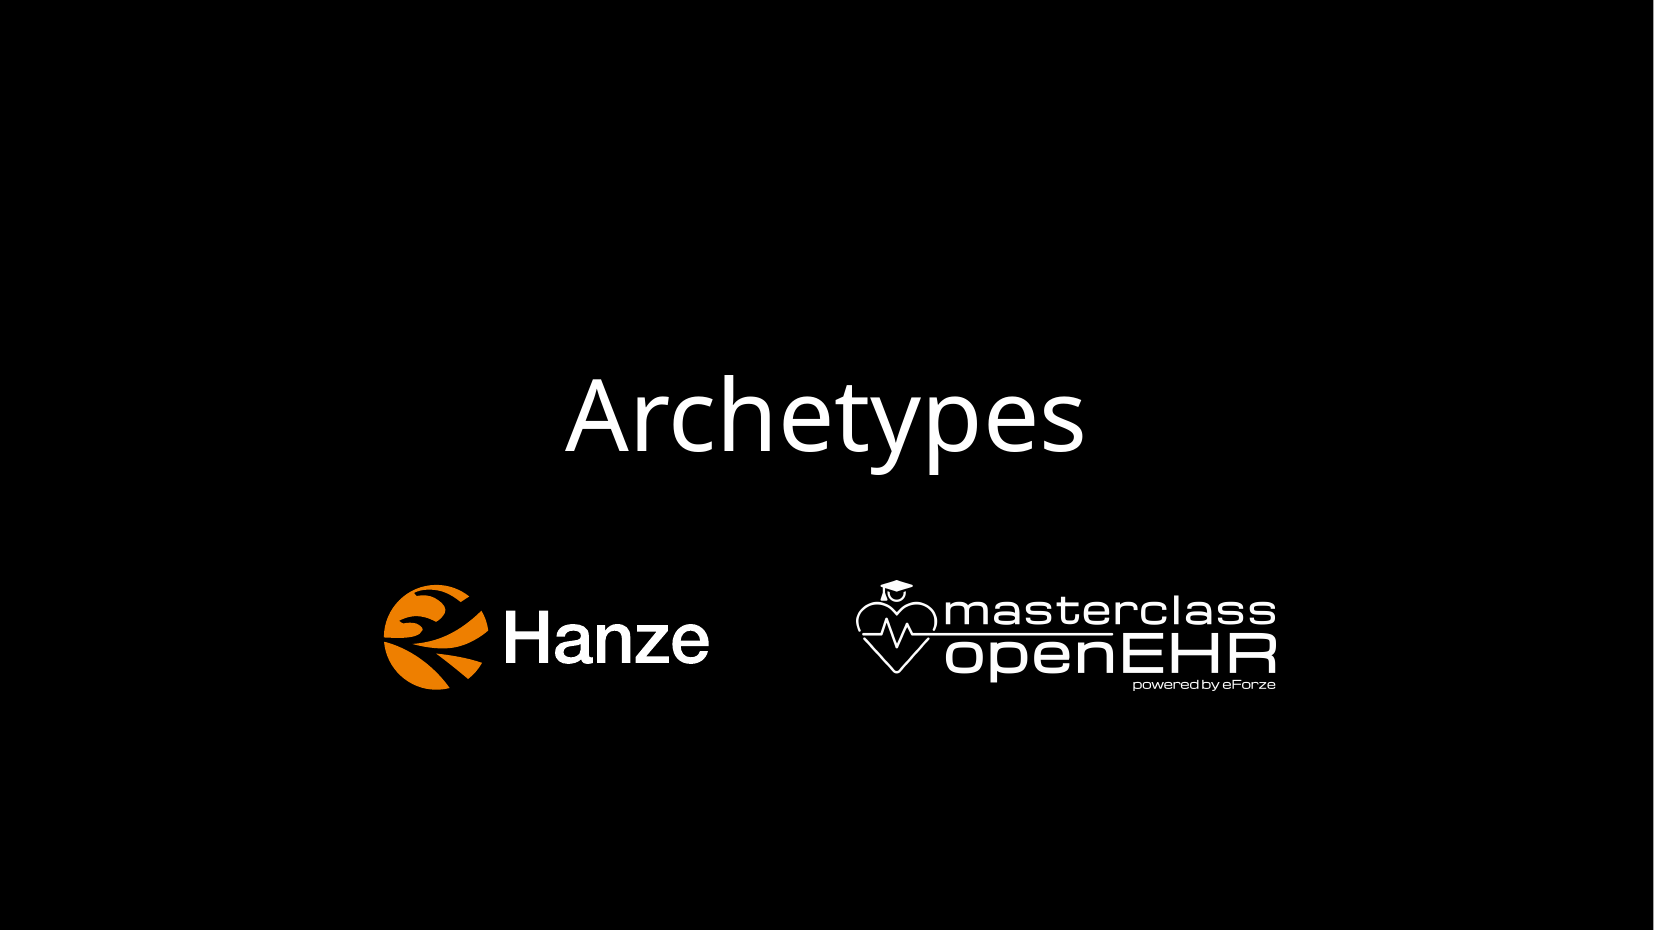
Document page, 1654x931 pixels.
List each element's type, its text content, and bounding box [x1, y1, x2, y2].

picture [383, 584, 709, 690]
picture [856, 580, 1276, 691]
text_box Archetypes [295, 336, 1359, 508]
